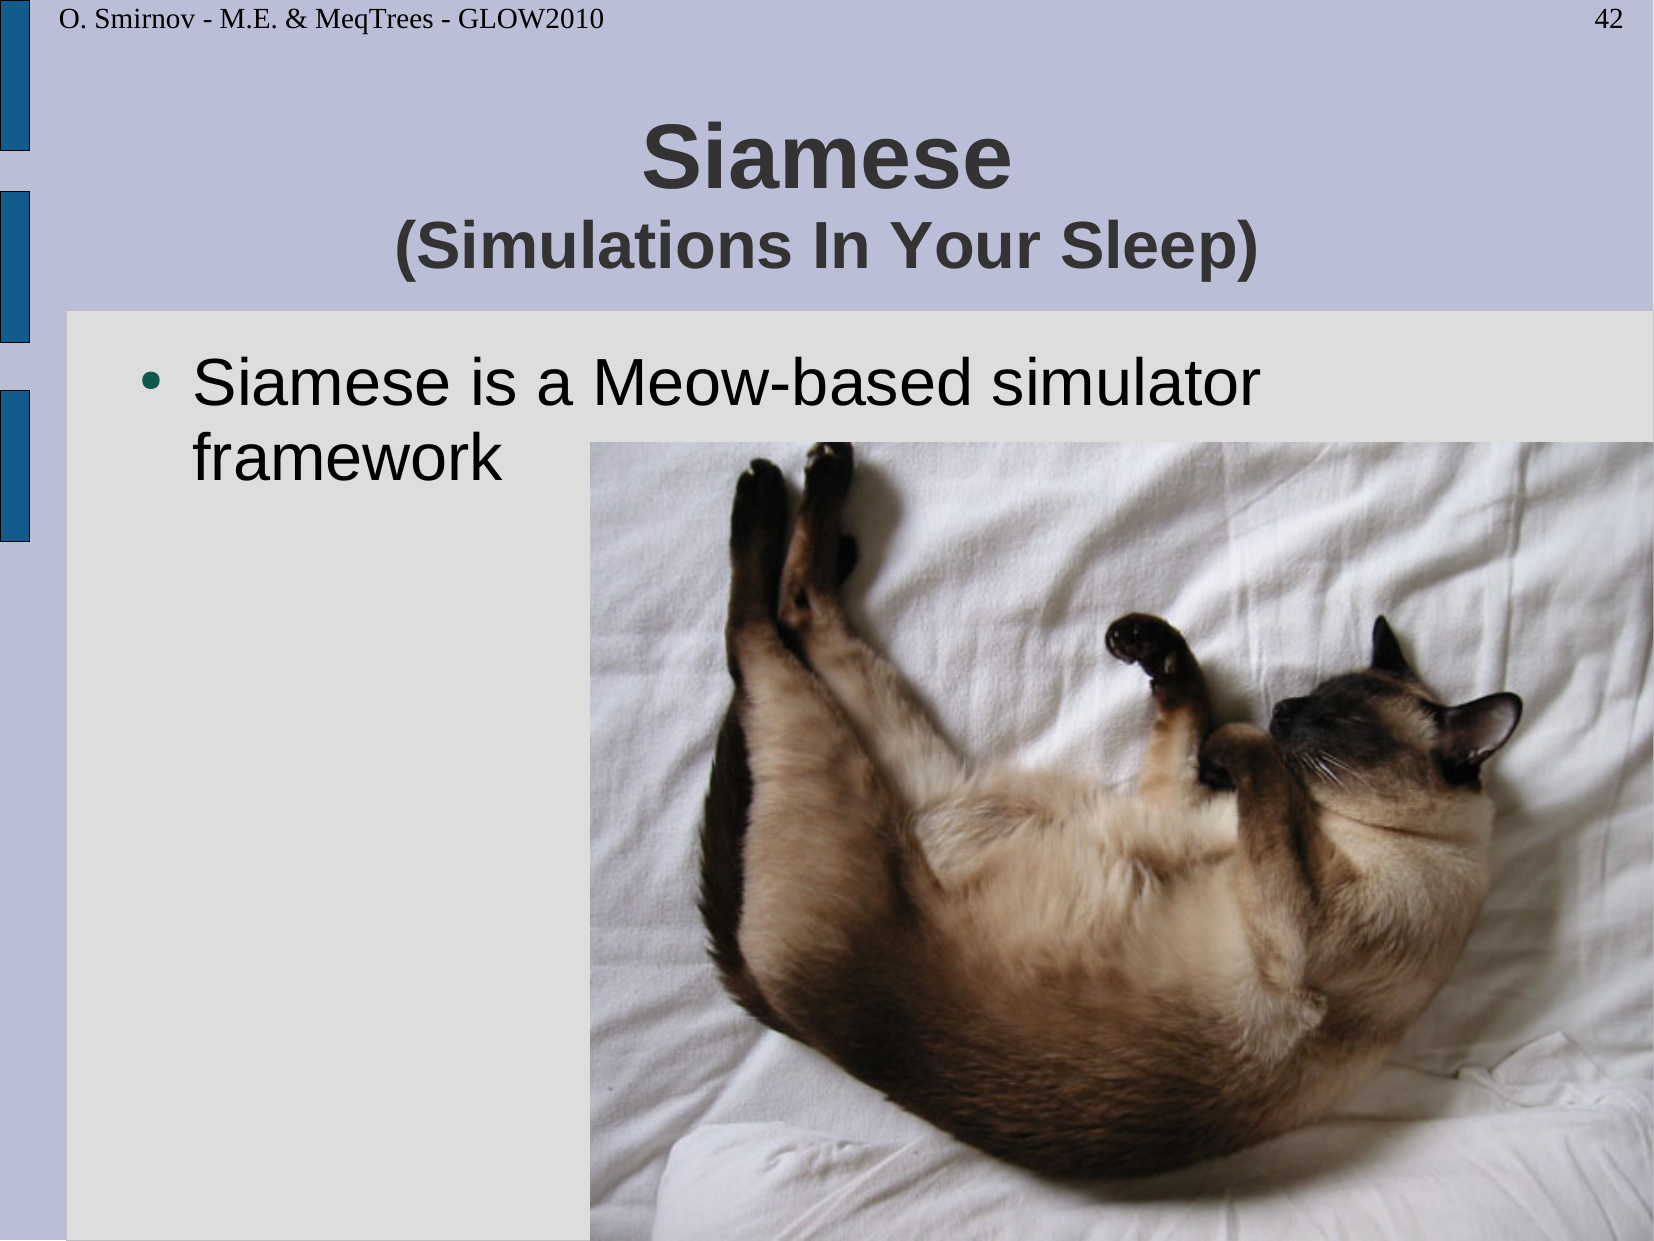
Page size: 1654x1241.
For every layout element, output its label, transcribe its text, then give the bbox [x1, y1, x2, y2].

title Siamese (Simulations In Your Sleep) [121, 91, 1534, 299]
picture [590, 442, 1654, 1241]
list Siamese is a Meow-based simulator framework [121, 344, 1534, 1127]
